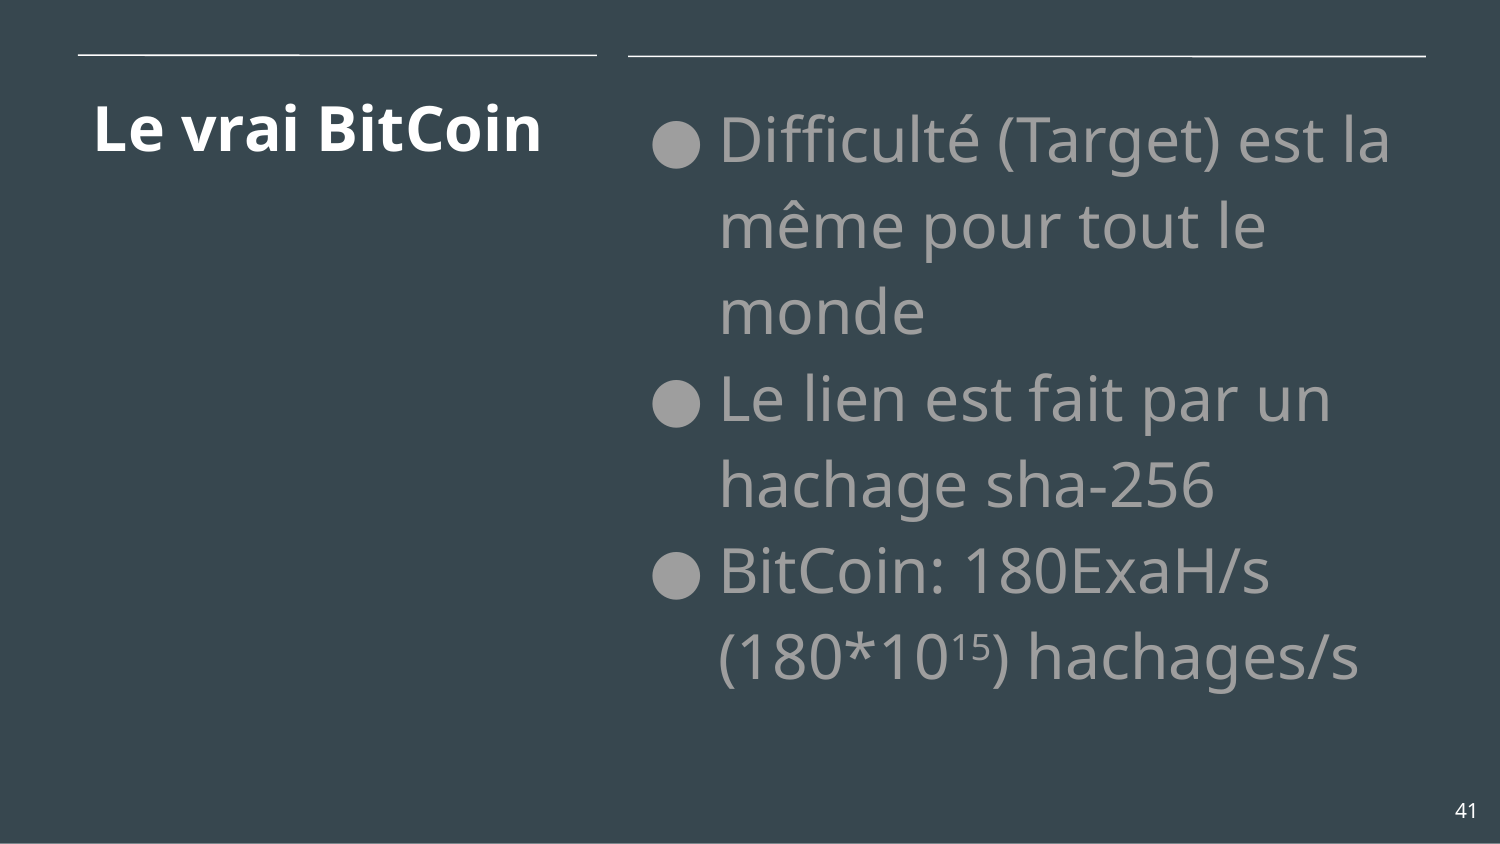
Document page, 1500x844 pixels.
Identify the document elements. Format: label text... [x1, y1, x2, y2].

title Le vrai BitCoin [77, 73, 597, 413]
slide_number <number> [1403, 779, 1494, 844]
list Difficulté (Target) est la même pour tout le monde Le lien est fait par un hachage sha-256 BitCoin: 180ExaH/s (180*1015) hachages/s [628, 73, 1426, 749]
